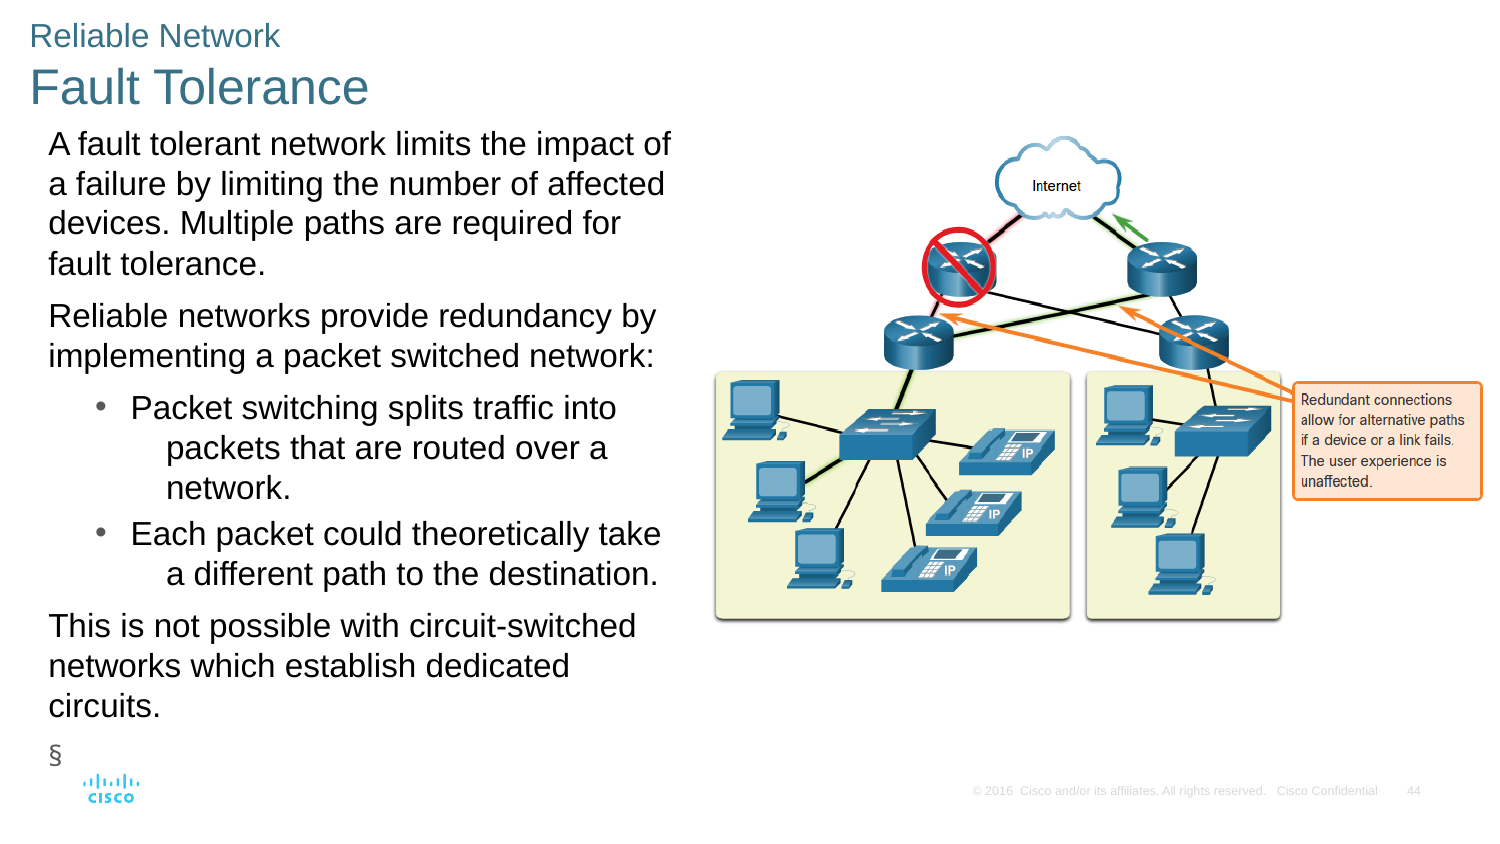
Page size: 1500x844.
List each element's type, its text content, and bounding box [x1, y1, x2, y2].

picture [706, 124, 1490, 630]
title Reliable Network Fault Tolerance [14, 6, 1471, 115]
list A fault tolerant network limits the impact of a failure by limiting the number of affected devices. Multiple paths are required for fault tolerance. Reliable networks provide redundancy by implementing a packet switched network: Packet switching splits traffic into packets that are routed over a network. Each packet could theoretically take a different path to the destination. This is not possible with circuit-switched networks which establish dedicated circuits. [33, 114, 719, 774]
